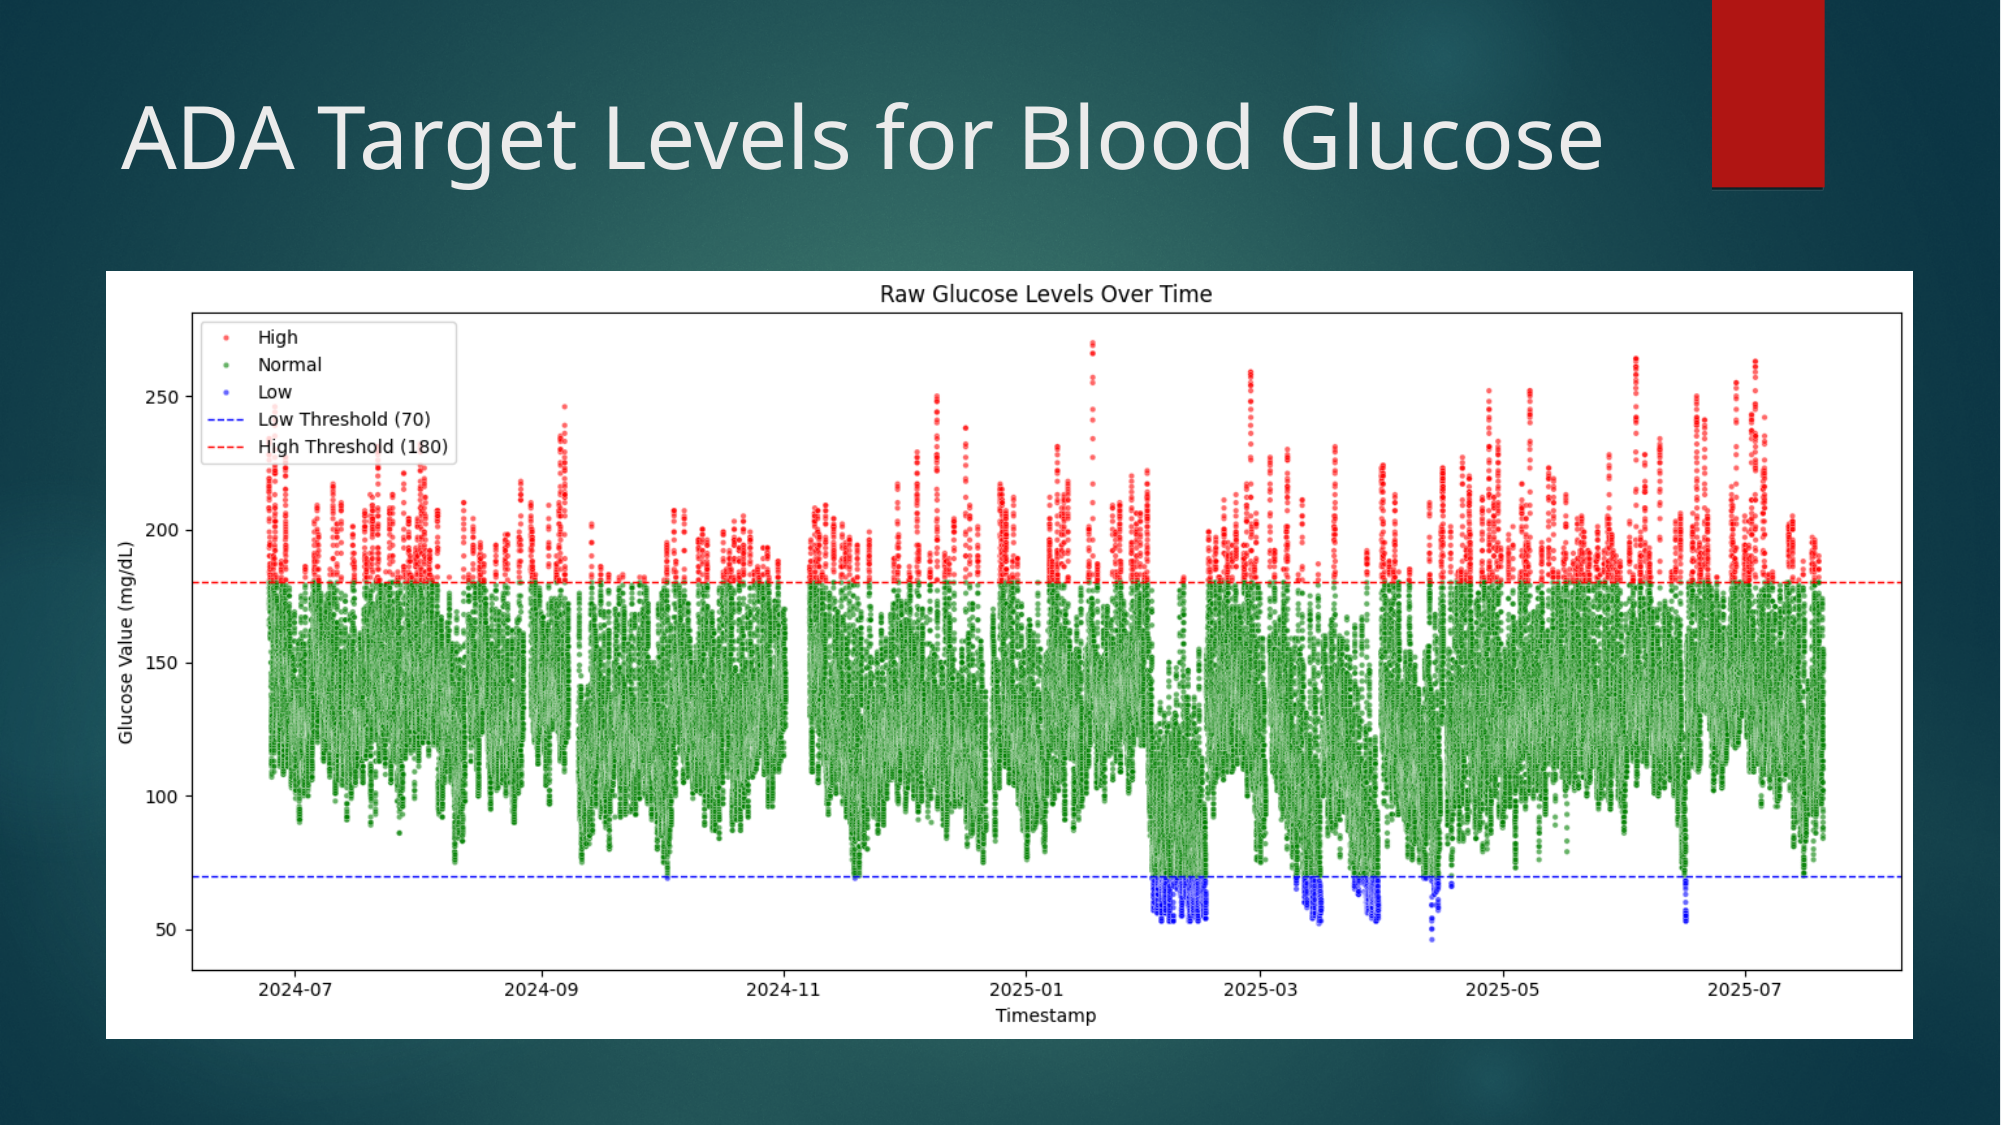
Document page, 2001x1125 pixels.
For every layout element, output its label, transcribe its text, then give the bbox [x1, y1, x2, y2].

title ADA Target Levels for Blood Glucose [106, 74, 1649, 271]
picture [0, 0, 2001, 1125]
